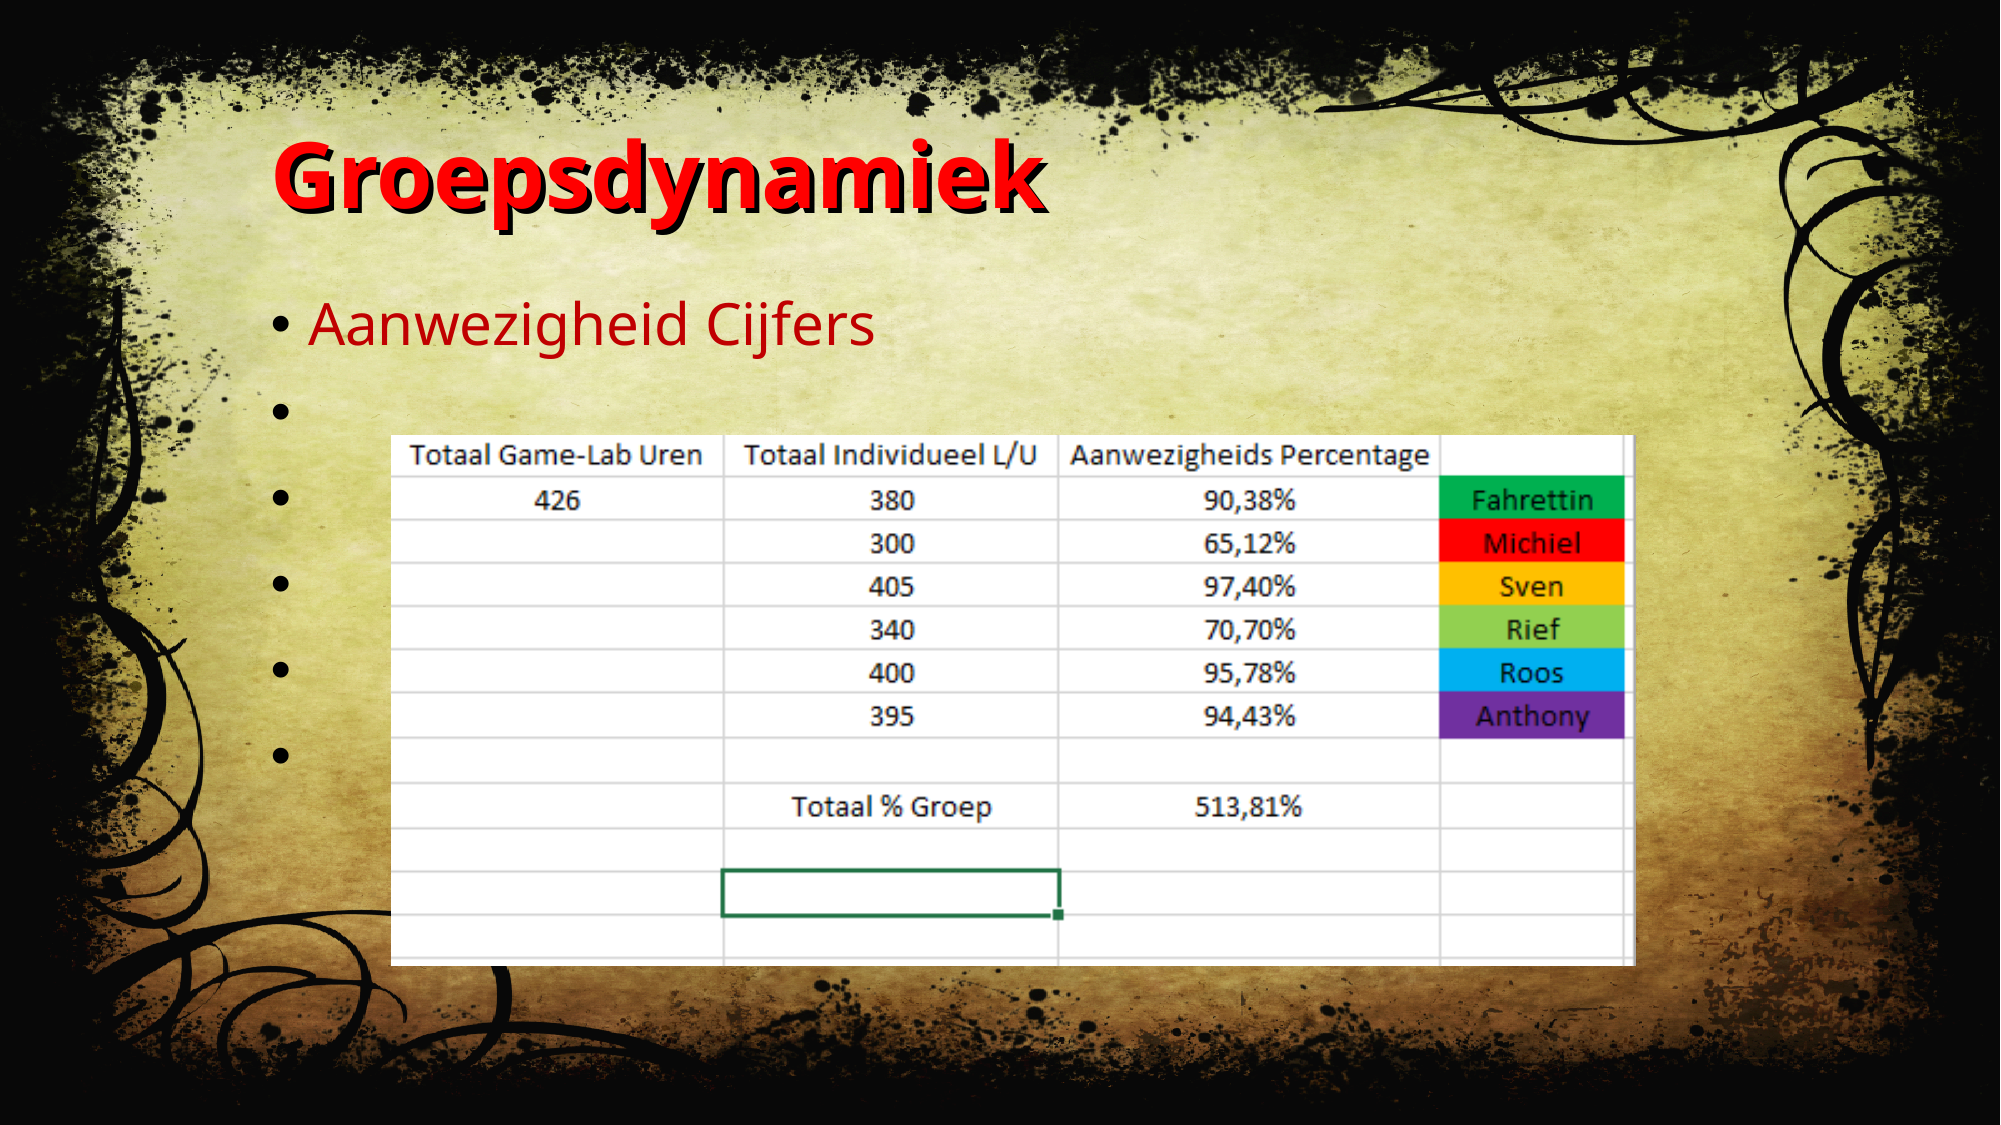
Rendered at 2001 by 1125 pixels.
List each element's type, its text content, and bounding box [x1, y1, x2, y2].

picture [391, 435, 1636, 966]
title Groepsdynamiek [255, 70, 1981, 288]
list Aanwezigheid Cijfers [255, 288, 1981, 1002]
